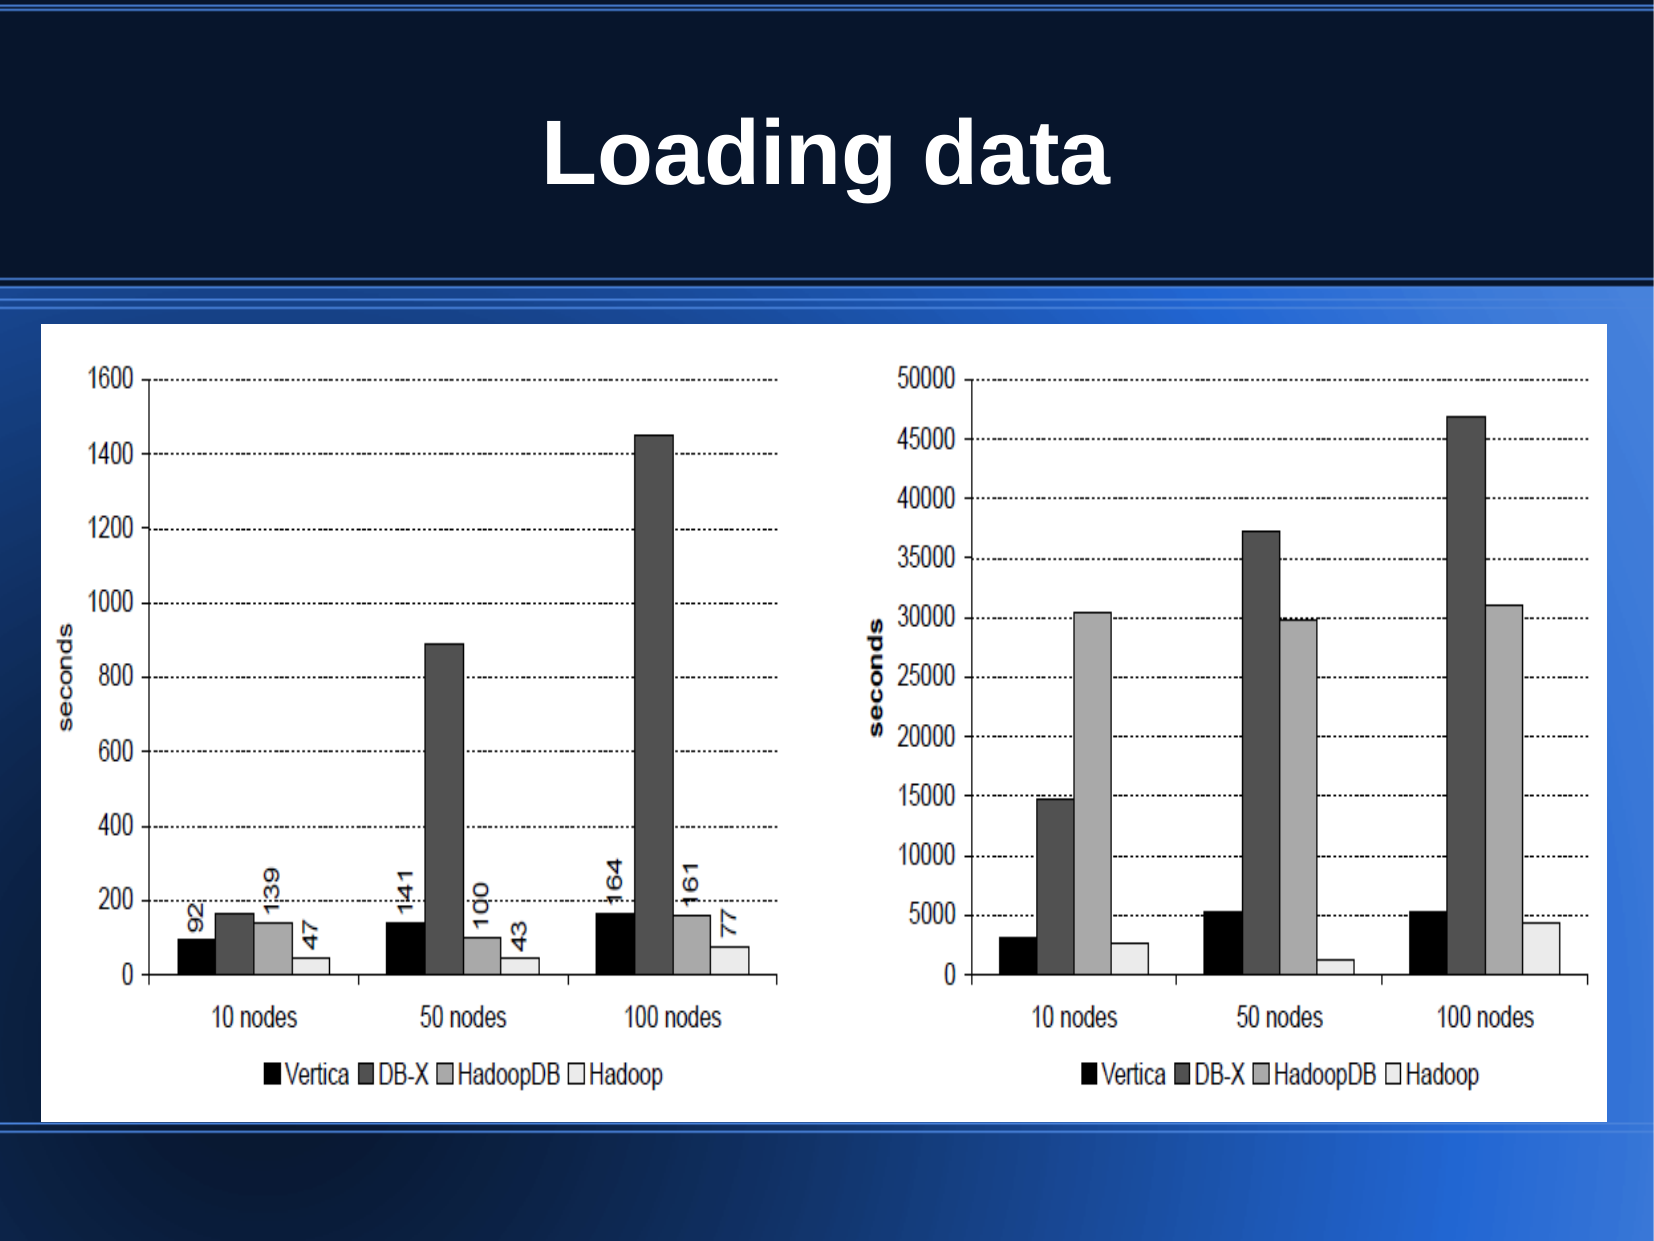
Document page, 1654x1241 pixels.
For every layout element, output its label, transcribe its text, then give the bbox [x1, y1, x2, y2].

title Loading data [82, 49, 1571, 257]
picture [0, 0, 1654, 1241]
